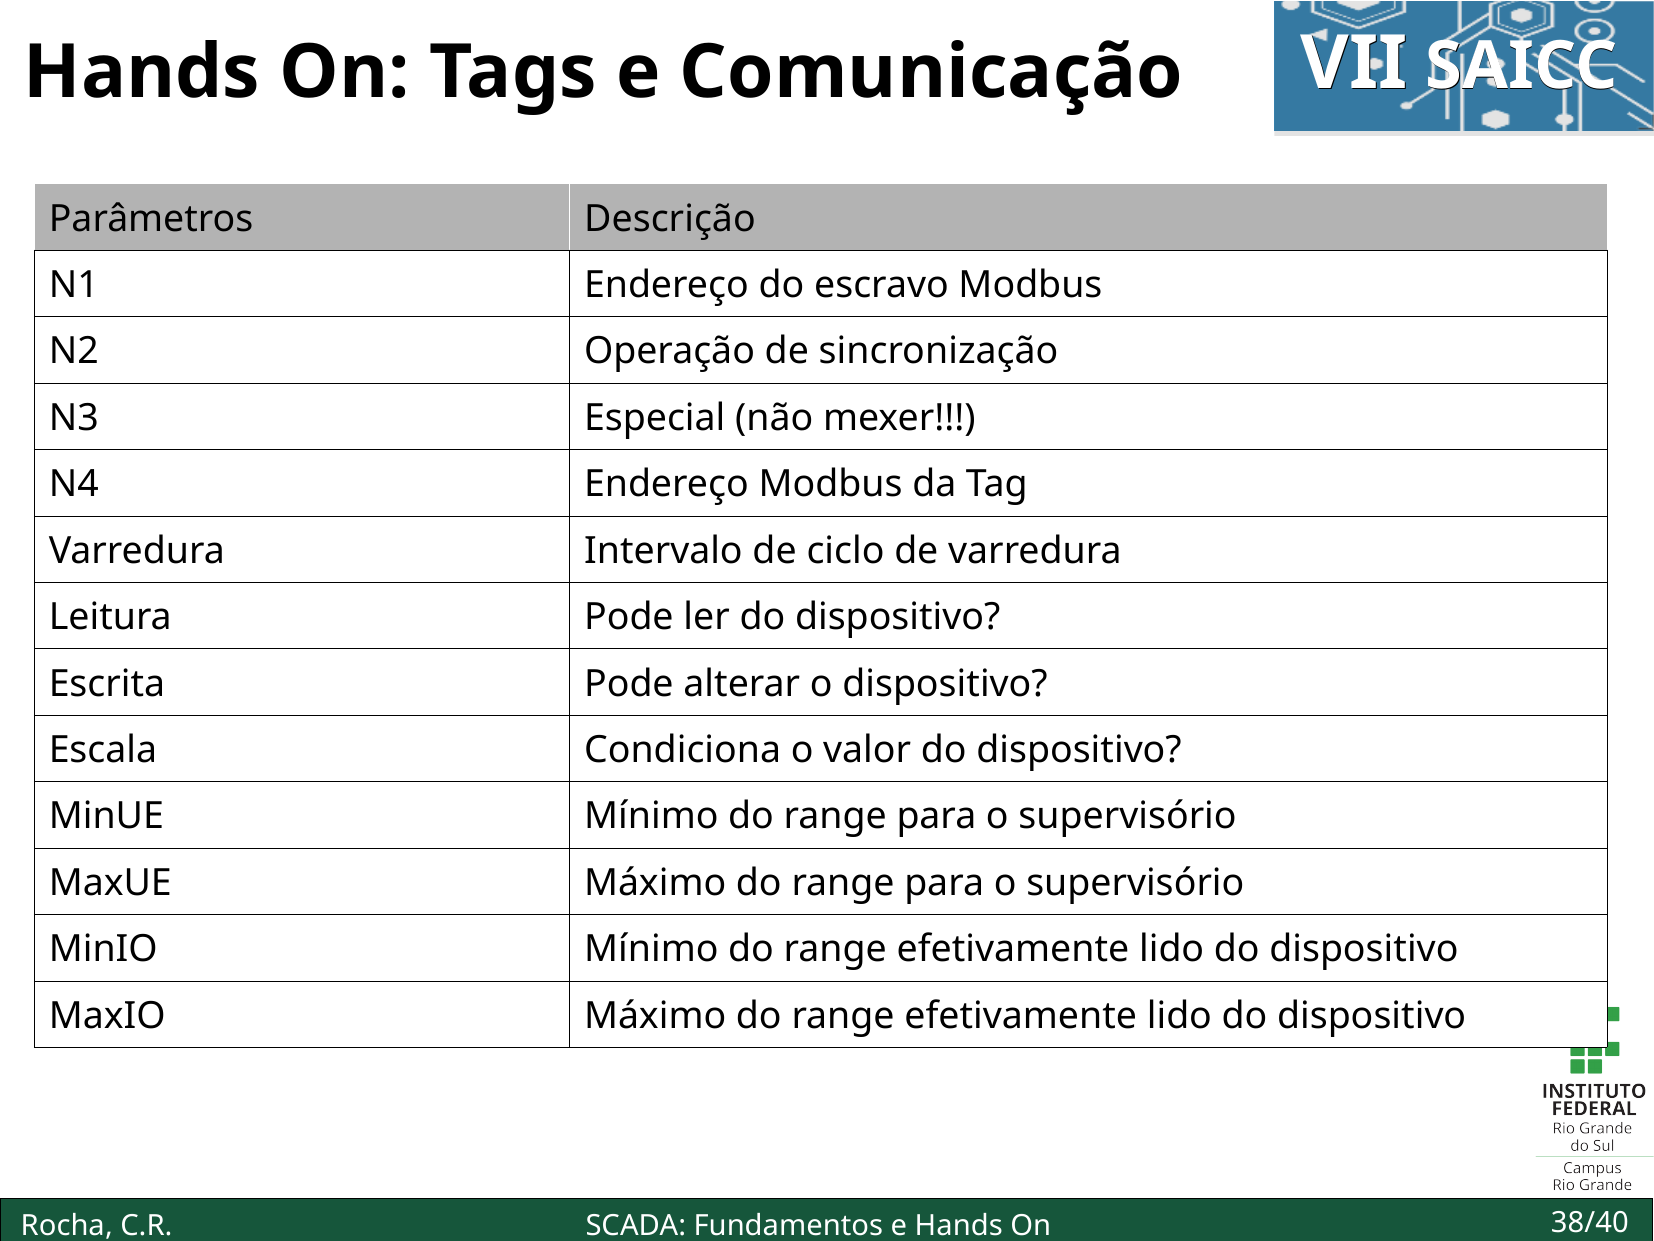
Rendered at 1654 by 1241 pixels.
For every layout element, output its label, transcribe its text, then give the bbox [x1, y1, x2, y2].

table_cell Máximo do range efetivamente lido do dispositivo [570, 982, 1607, 1047]
table_cell Leitura [35, 583, 569, 648]
table_cell Endereço Modbus da Tag [570, 450, 1607, 516]
table_cell Operação de sincronização [570, 317, 1607, 383]
table_cell Escala [35, 716, 569, 781]
table_cell N3 [35, 384, 569, 449]
table_cell Intervalo de ciclo de varredura [570, 517, 1607, 582]
table_cell N2 [35, 317, 569, 383]
table_cell MaxIO [35, 982, 569, 1047]
table_cell MinIO [35, 915, 569, 981]
table_cell Condiciona o valor do dispositivo? [570, 716, 1607, 781]
table_cell Especial (não mexer!!!) [570, 384, 1607, 449]
table_header Descrição [570, 184, 1607, 250]
picture [1274, 1, 1654, 131]
table_cell Pode ler do dispositivo? [570, 583, 1607, 648]
table_cell Escrita [35, 649, 569, 715]
table_cell Pode alterar o dispositivo? [570, 649, 1607, 715]
picture [1535, 1003, 1654, 1194]
table_cell Mínimo do range efetivamente lido do dispositivo [570, 915, 1607, 981]
table_cell Mínimo do range para o supervisório [570, 782, 1607, 848]
table_cell Varredura [35, 517, 569, 582]
table_cell Endereço do escravo Modbus [570, 251, 1607, 316]
title Hands On: Tags e Comunicação [23, 23, 1247, 113]
table_cell MinUE [35, 782, 569, 848]
table_header Parâmetros [35, 184, 569, 250]
table_cell Máximo do range para o supervisório [570, 849, 1607, 914]
table_cell N4 [35, 450, 569, 516]
table_cell MaxUE [35, 849, 569, 914]
table_cell N1 [35, 251, 569, 316]
